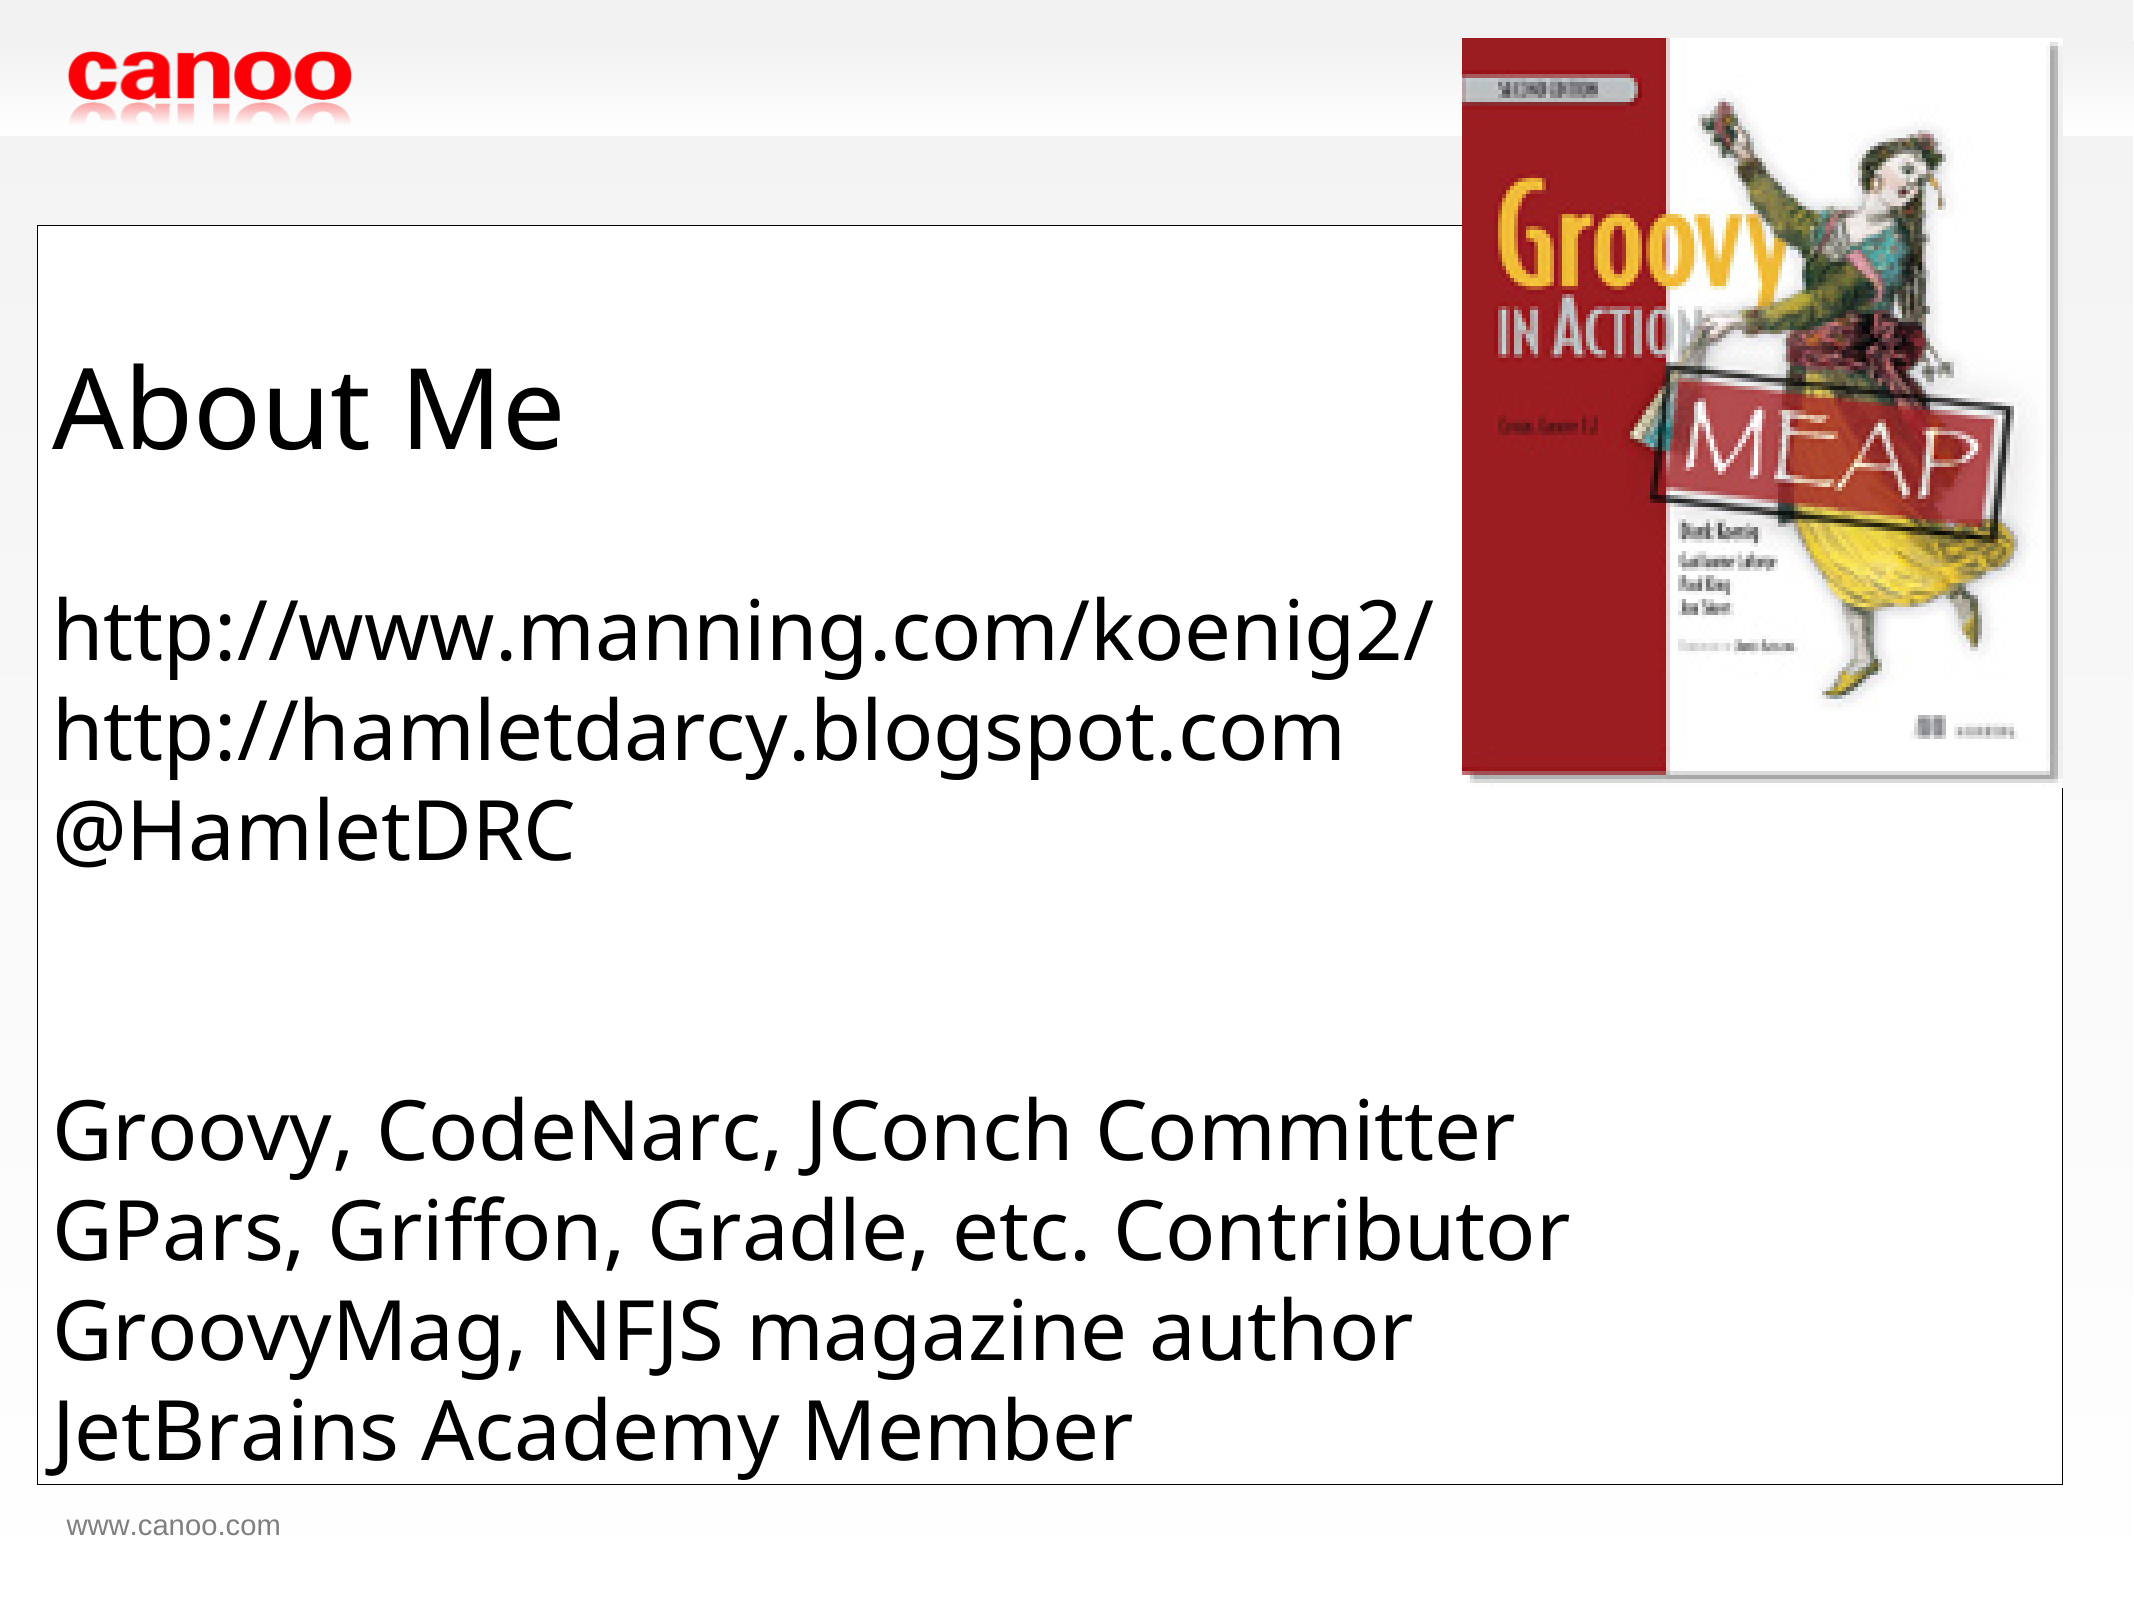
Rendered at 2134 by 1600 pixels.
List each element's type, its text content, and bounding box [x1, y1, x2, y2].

picture [65, 48, 353, 154]
picture [1462, 38, 2063, 788]
text_box About Me http://www.manning.com/koenig2/ http://hamletdarcy.blogspot.com @HamletDRC Groovy, CodeNarc, JConch Committer GPars, Griffon, Gradle, etc. Contributor GroovyMag, NFJS magazine author JetBrains Academy Member [37, 225, 2063, 1485]
